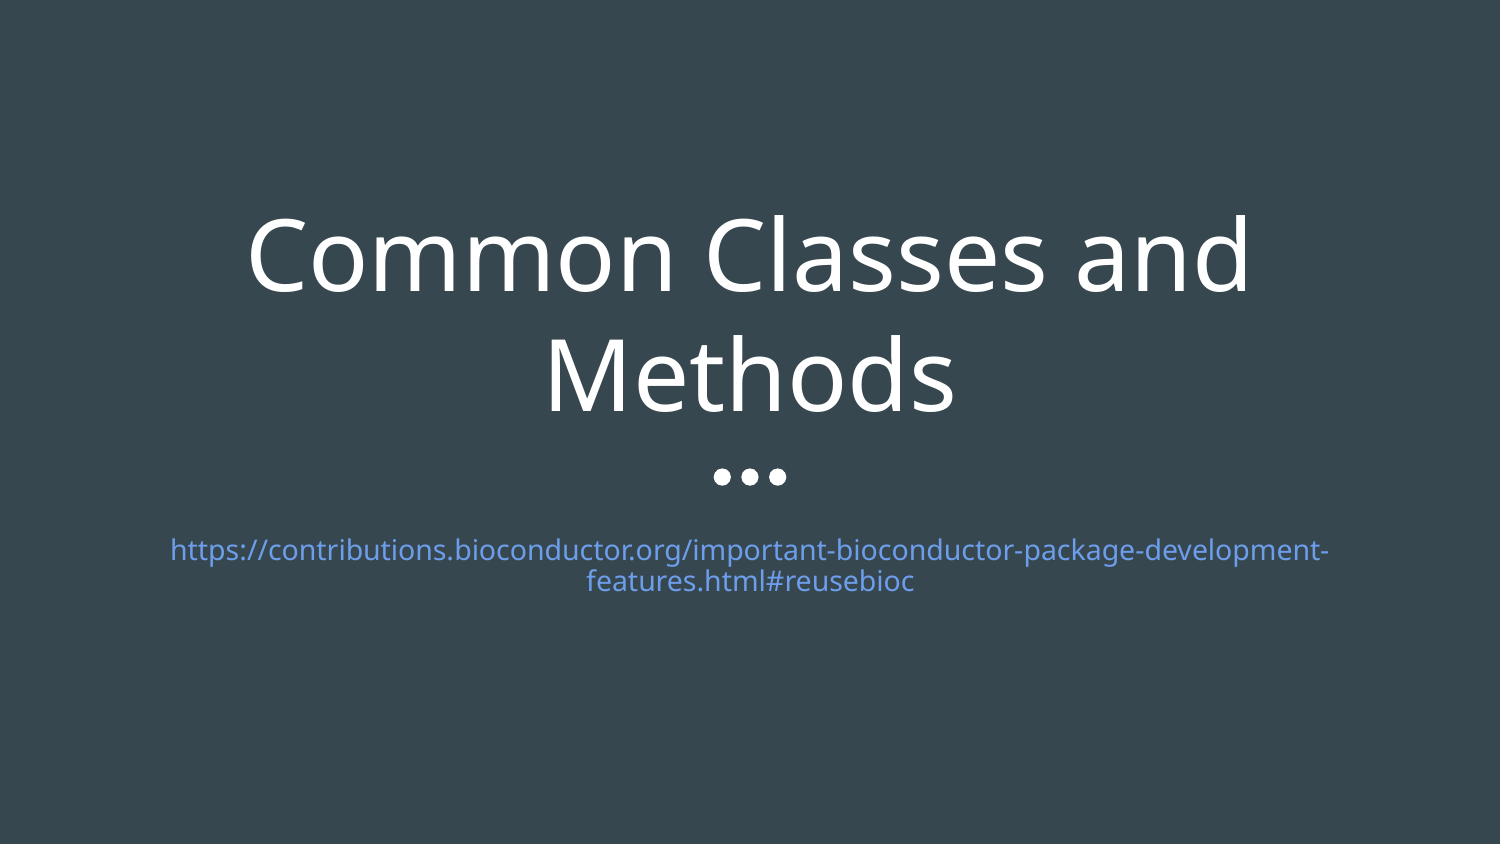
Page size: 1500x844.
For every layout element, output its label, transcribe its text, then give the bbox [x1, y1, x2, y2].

title Common Classes and Methods [110, 162, 1390, 447]
subtitle https://contributions.bioconductor.org/important-bioconductor-package-development-features.html#reusebioc [23, 520, 1479, 651]
